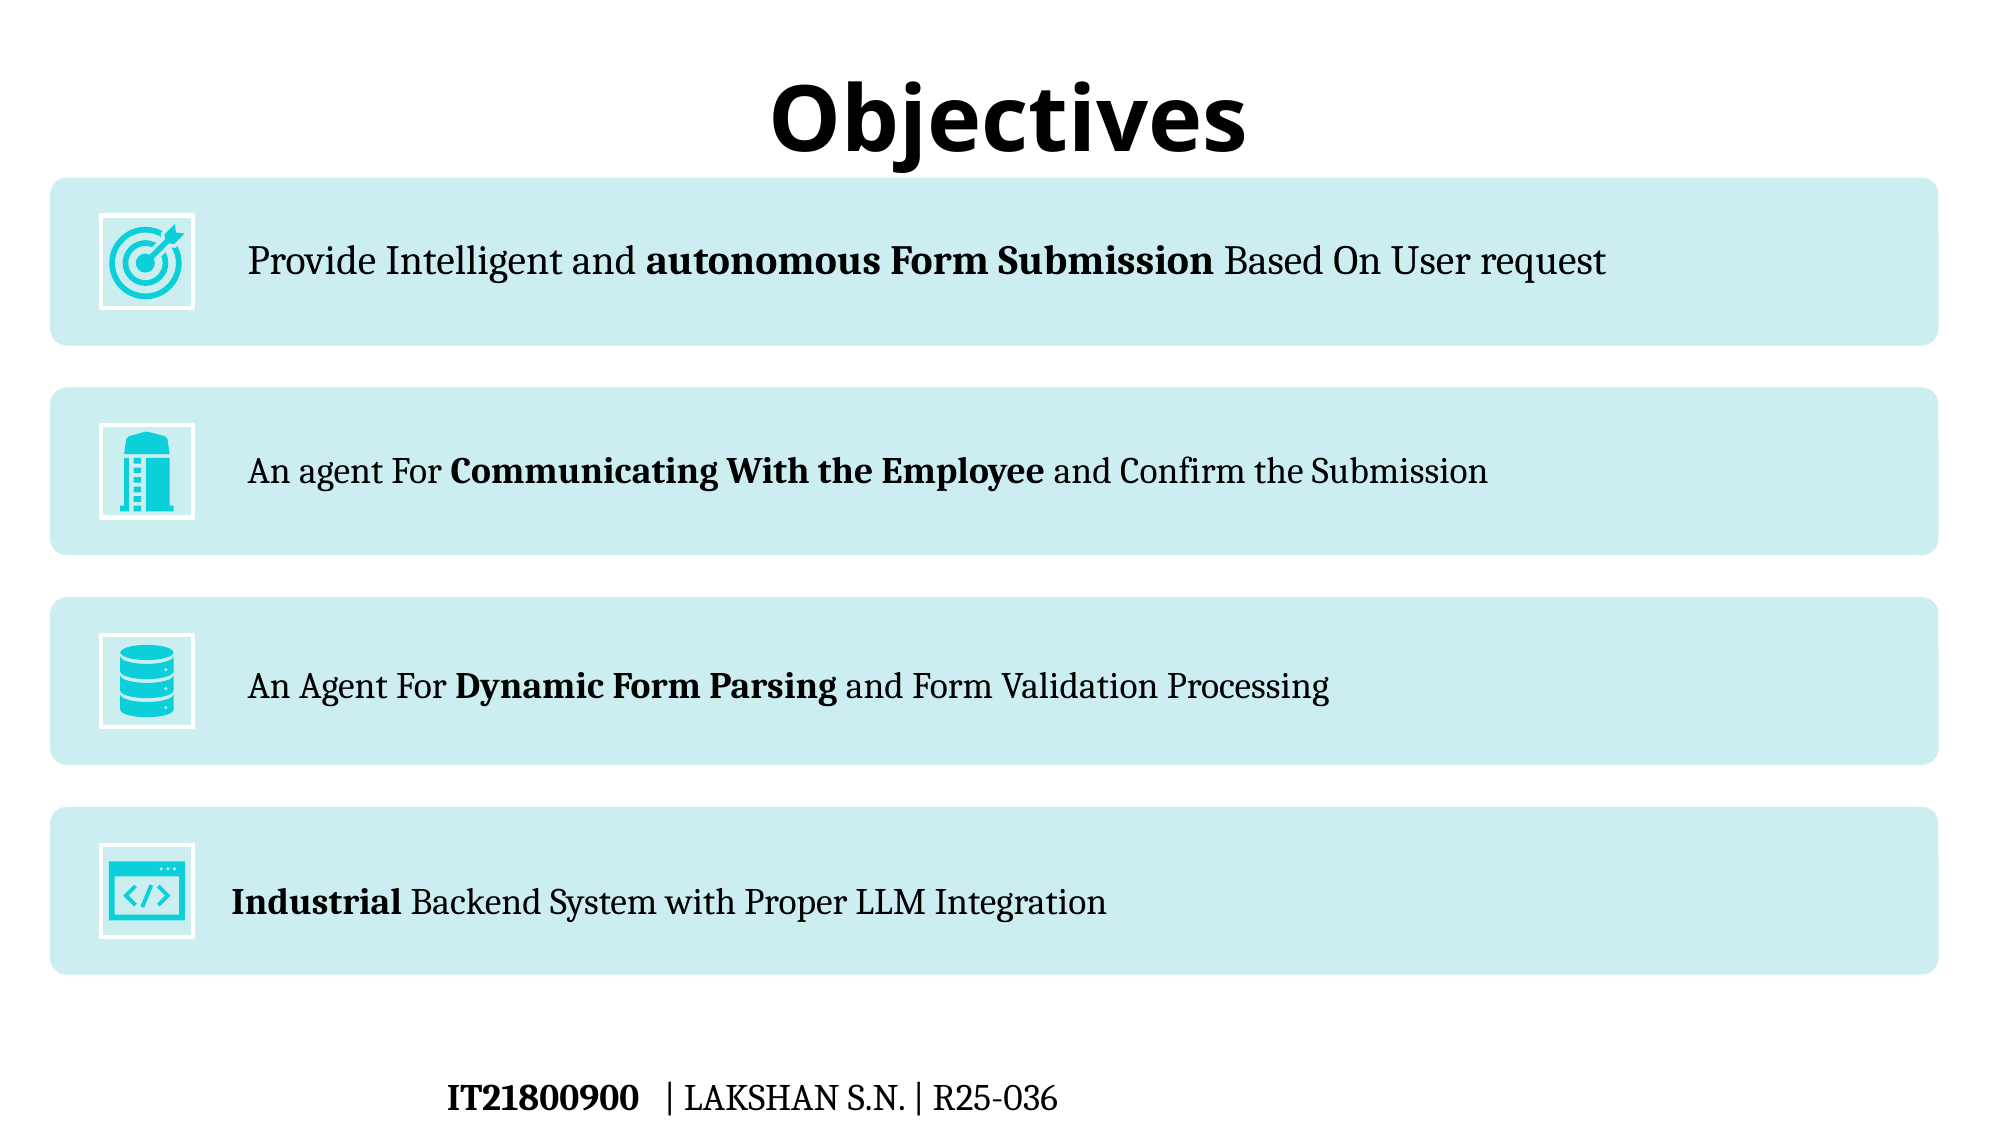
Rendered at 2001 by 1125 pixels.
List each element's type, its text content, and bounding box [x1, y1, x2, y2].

text_box An Agent For Dynamic Form Parsing and Form Validation Processing [232, 653, 1526, 714]
text_box IT21800900 | LAKSHAN S.N. | R25-036 [432, 1065, 1550, 1125]
text_box [50, 177, 1939, 346]
text_box [50, 597, 1939, 765]
text_box [50, 806, 1939, 975]
text_box Industrial Backend System with Proper LLM Integration [216, 869, 1612, 930]
text_box [50, 387, 1939, 556]
text_box An agent For Communicating With the Employee and Confirm the Submission [232, 438, 1648, 500]
title Objectives [50, 50, 1967, 180]
text_box Provide Intelligent and autonomous Form Submission Based On User request [232, 225, 1864, 292]
